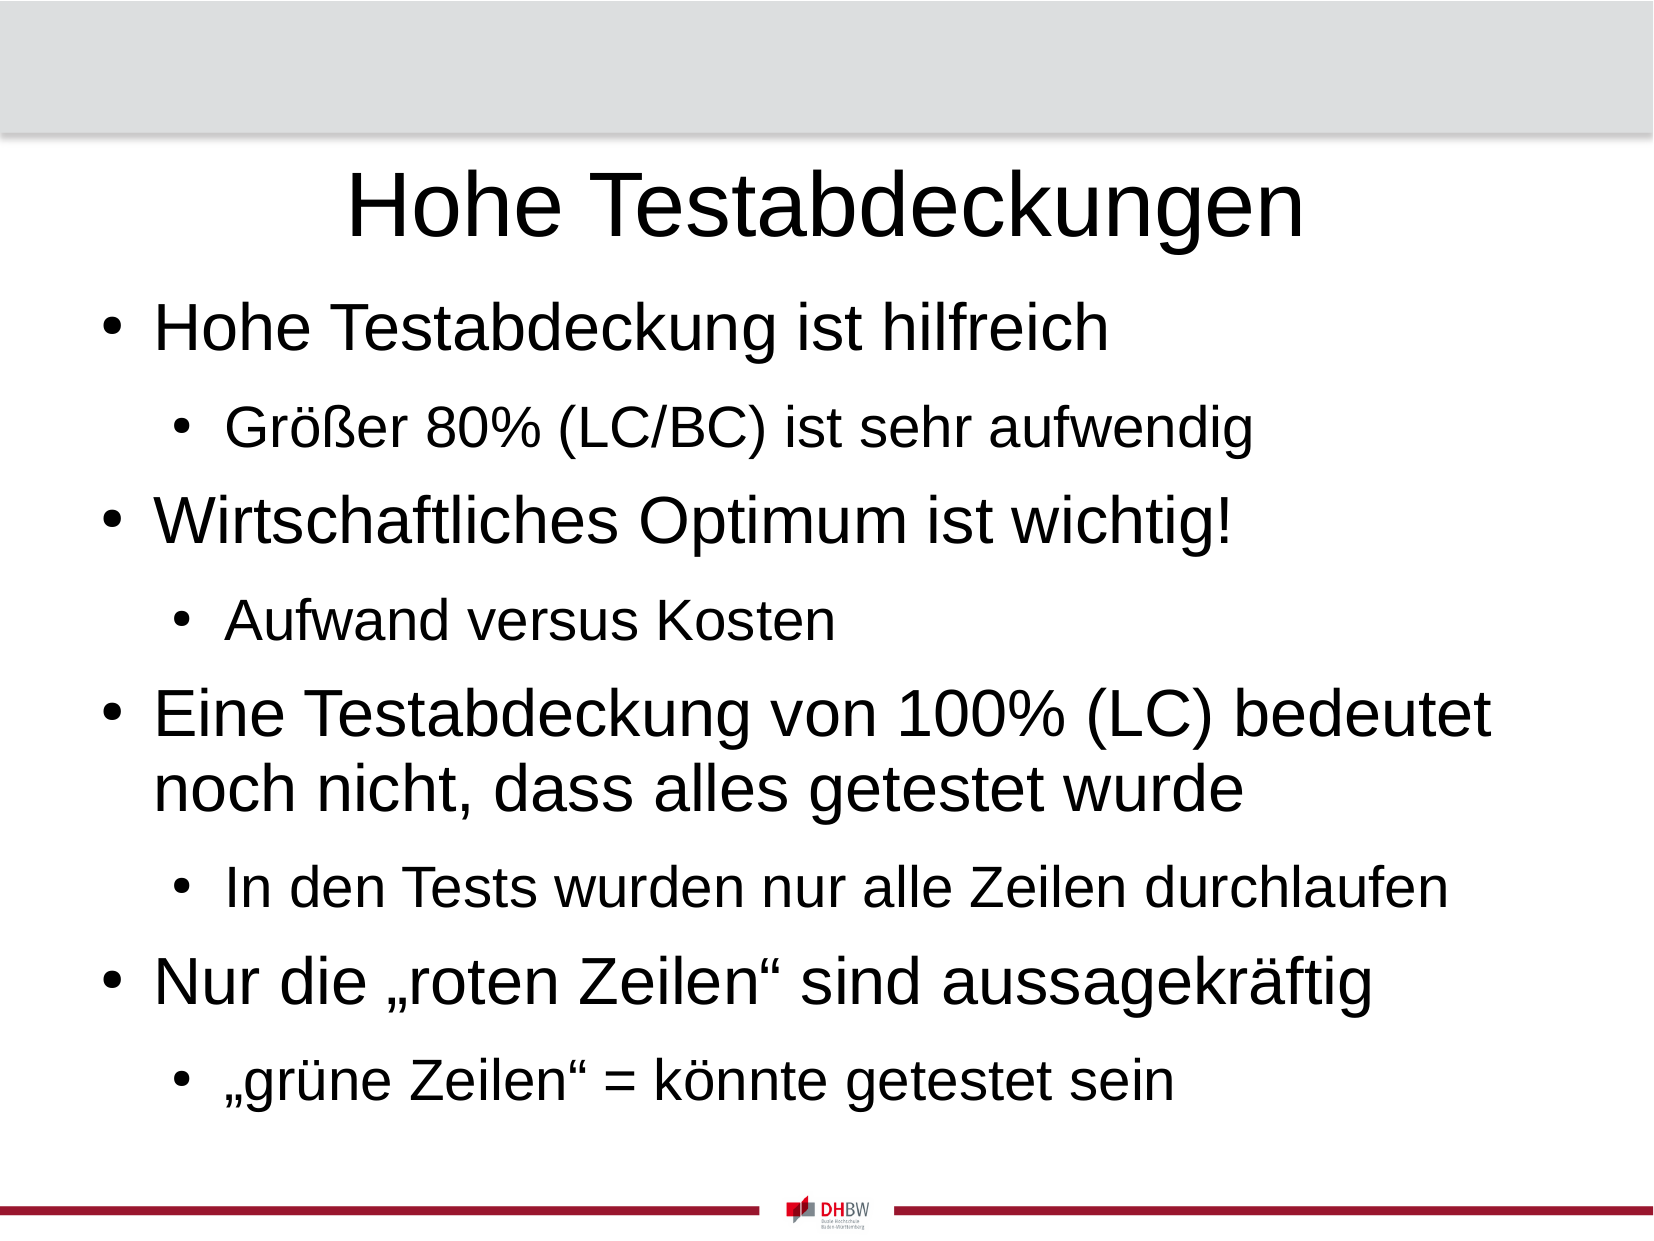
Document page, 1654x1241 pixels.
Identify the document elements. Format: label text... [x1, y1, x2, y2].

list Hohe Testabdeckung ist hilfreich Größer 80% (LC/BC) ist sehr aufwendig Wirtschaftliches Optimum ist wichtig! Aufwand versus Kosten Eine Testabdeckung von 100% (LC) bedeutet noch nicht, dass alles getestet wurde In den Tests wurden nur alle Zeilen durchlaufen Nur die „roten Zeilen“ sind aussagekräftig „grüne Zeilen“ = könnte getestet sein [82, 290, 1571, 1114]
picture [0, 1, 1654, 1237]
title Hohe Testabdeckungen [82, 147, 1571, 257]
